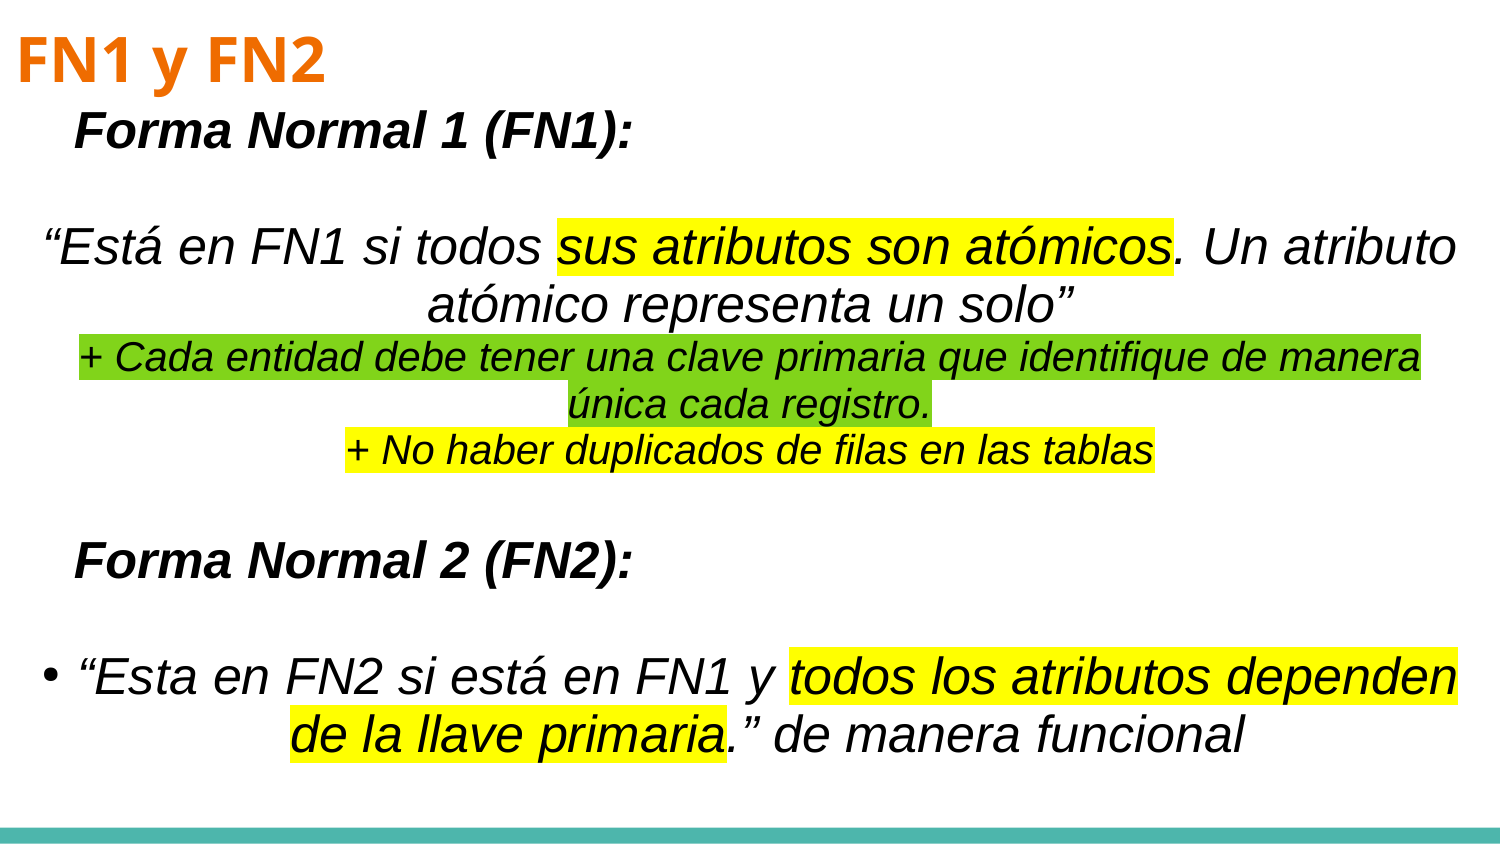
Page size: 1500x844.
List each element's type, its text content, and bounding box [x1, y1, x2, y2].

title FN1 y FN2 [0, 0, 1398, 116]
text_box Forma Normal 1 (FN1): “Está en FN1 si todos sus atributos son atómicos. Un atributo atómico representa un solo” + Cada entidad debe tener una clave primaria que identifique de manera única cada registro. + No haber duplicados de filas en las tablas Forma Normal 2 (FN2): “Esta en FN2 si está en FN1 y todos los atributos dependen de la llave primaria.” de manera funcional [23, 94, 1477, 771]
